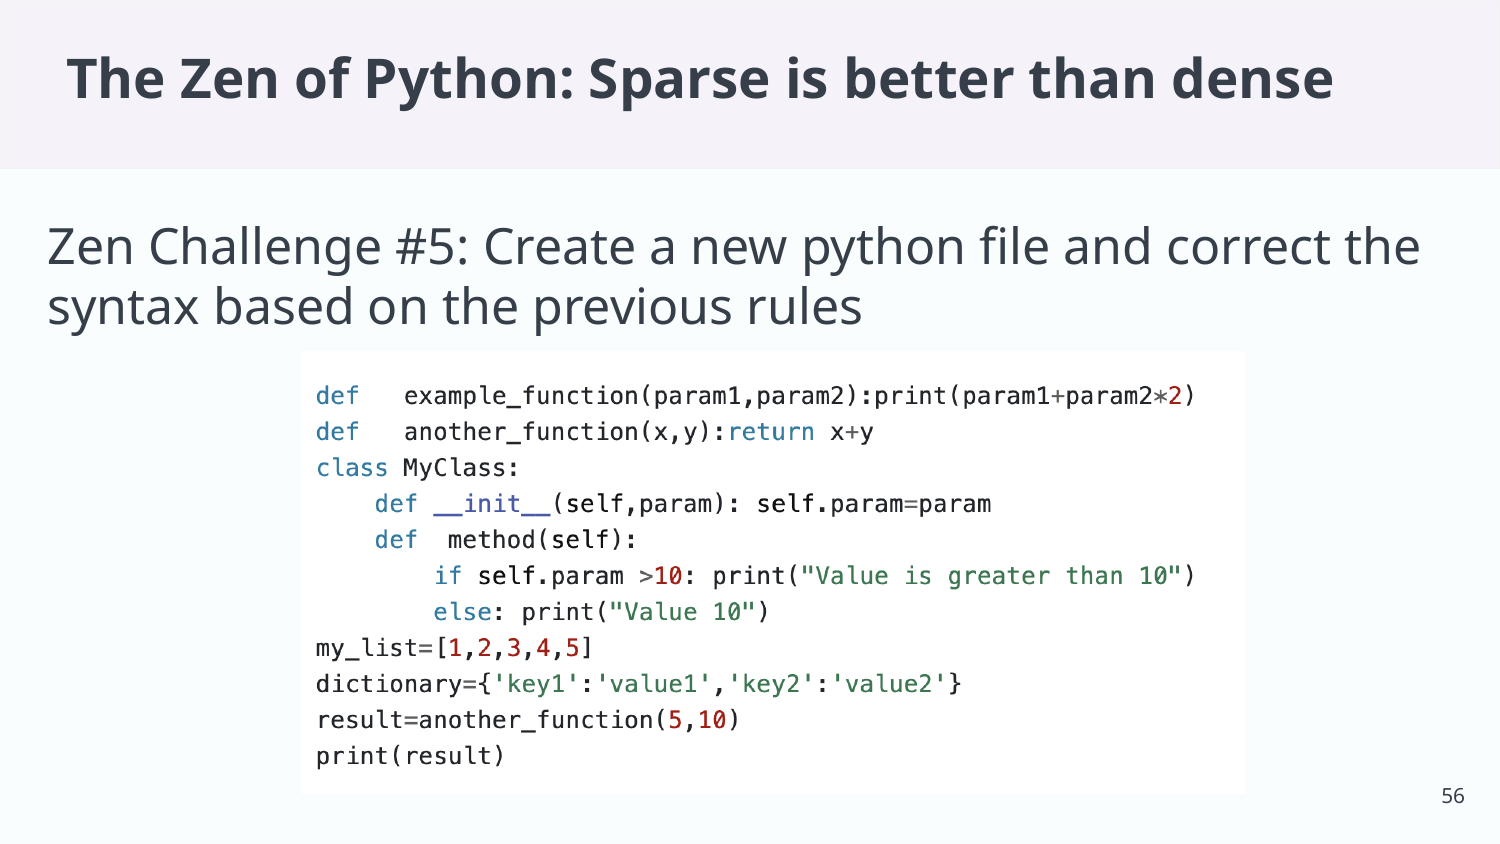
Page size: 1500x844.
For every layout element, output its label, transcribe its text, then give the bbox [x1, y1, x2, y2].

picture [301, 351, 1245, 794]
text_box Zen Challenge #5: Create a new python file and correct the syntax based on the previous rules [32, 200, 1457, 351]
slide_number <number> [1389, 764, 1480, 830]
title The Zen of Python: Sparse is better than dense [51, 28, 1390, 141]
